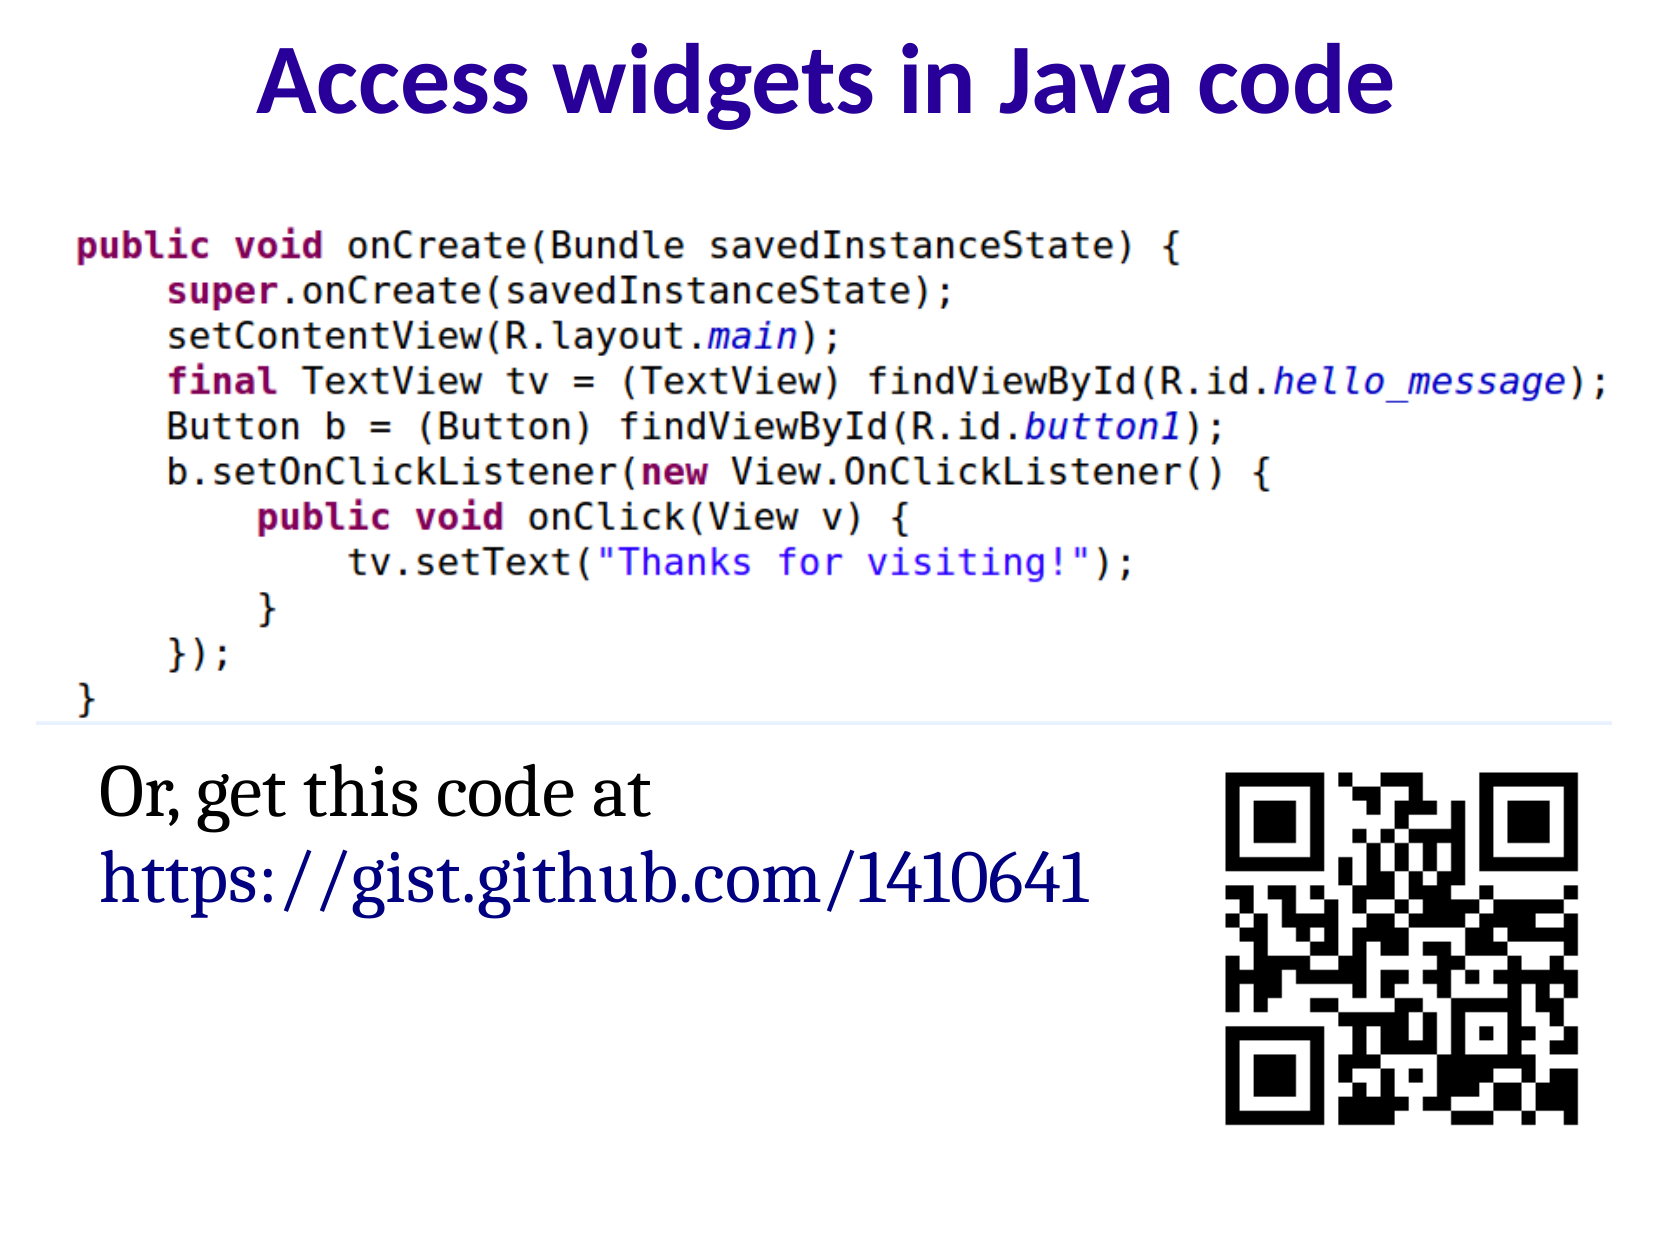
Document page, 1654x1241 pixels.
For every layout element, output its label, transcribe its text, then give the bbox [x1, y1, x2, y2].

picture [1207, 754, 1597, 1144]
picture [36, 222, 1612, 725]
text_box Or, get this code at https://gist.github.com/1410641 [84, 741, 1313, 933]
title Access widgets in Java code [82, 0, 1571, 192]
